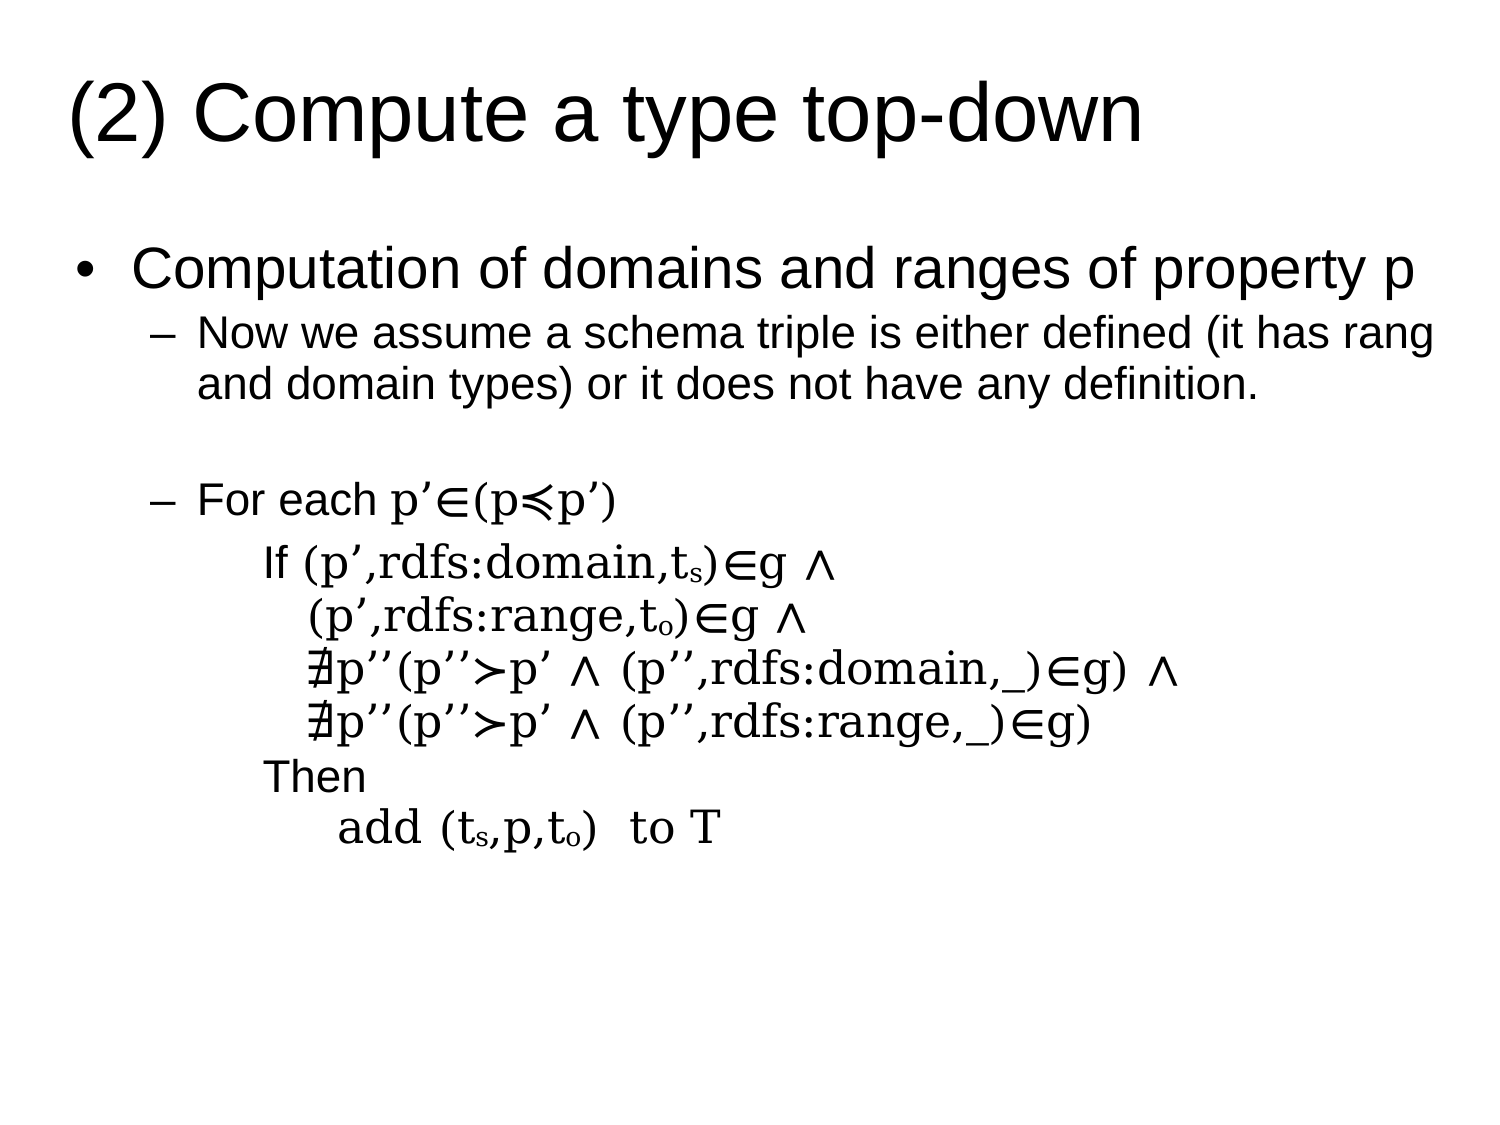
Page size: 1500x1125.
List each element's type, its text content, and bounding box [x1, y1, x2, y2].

list Computation of domains and ranges of property p Now we assume a schema triple is either defined (it has rang and domain types) or it does not have any definition. For each p’∈(p≼p’) If (p’,rdfs:domain,ts)∈g ∧ (p’,rdfs:range,to)∈g ∧ ∄p’’(p’’≻p’ ∧ (p’’,rdfs:domain,_)∈g) ∧ ∄p’’(p’’≻p’ ∧ (p’’,rdfs:range,_)∈g) Then add (ts,p,to) to T [75, 235, 1447, 1125]
title (2) Compute a type top-down [67, 19, 1418, 207]
